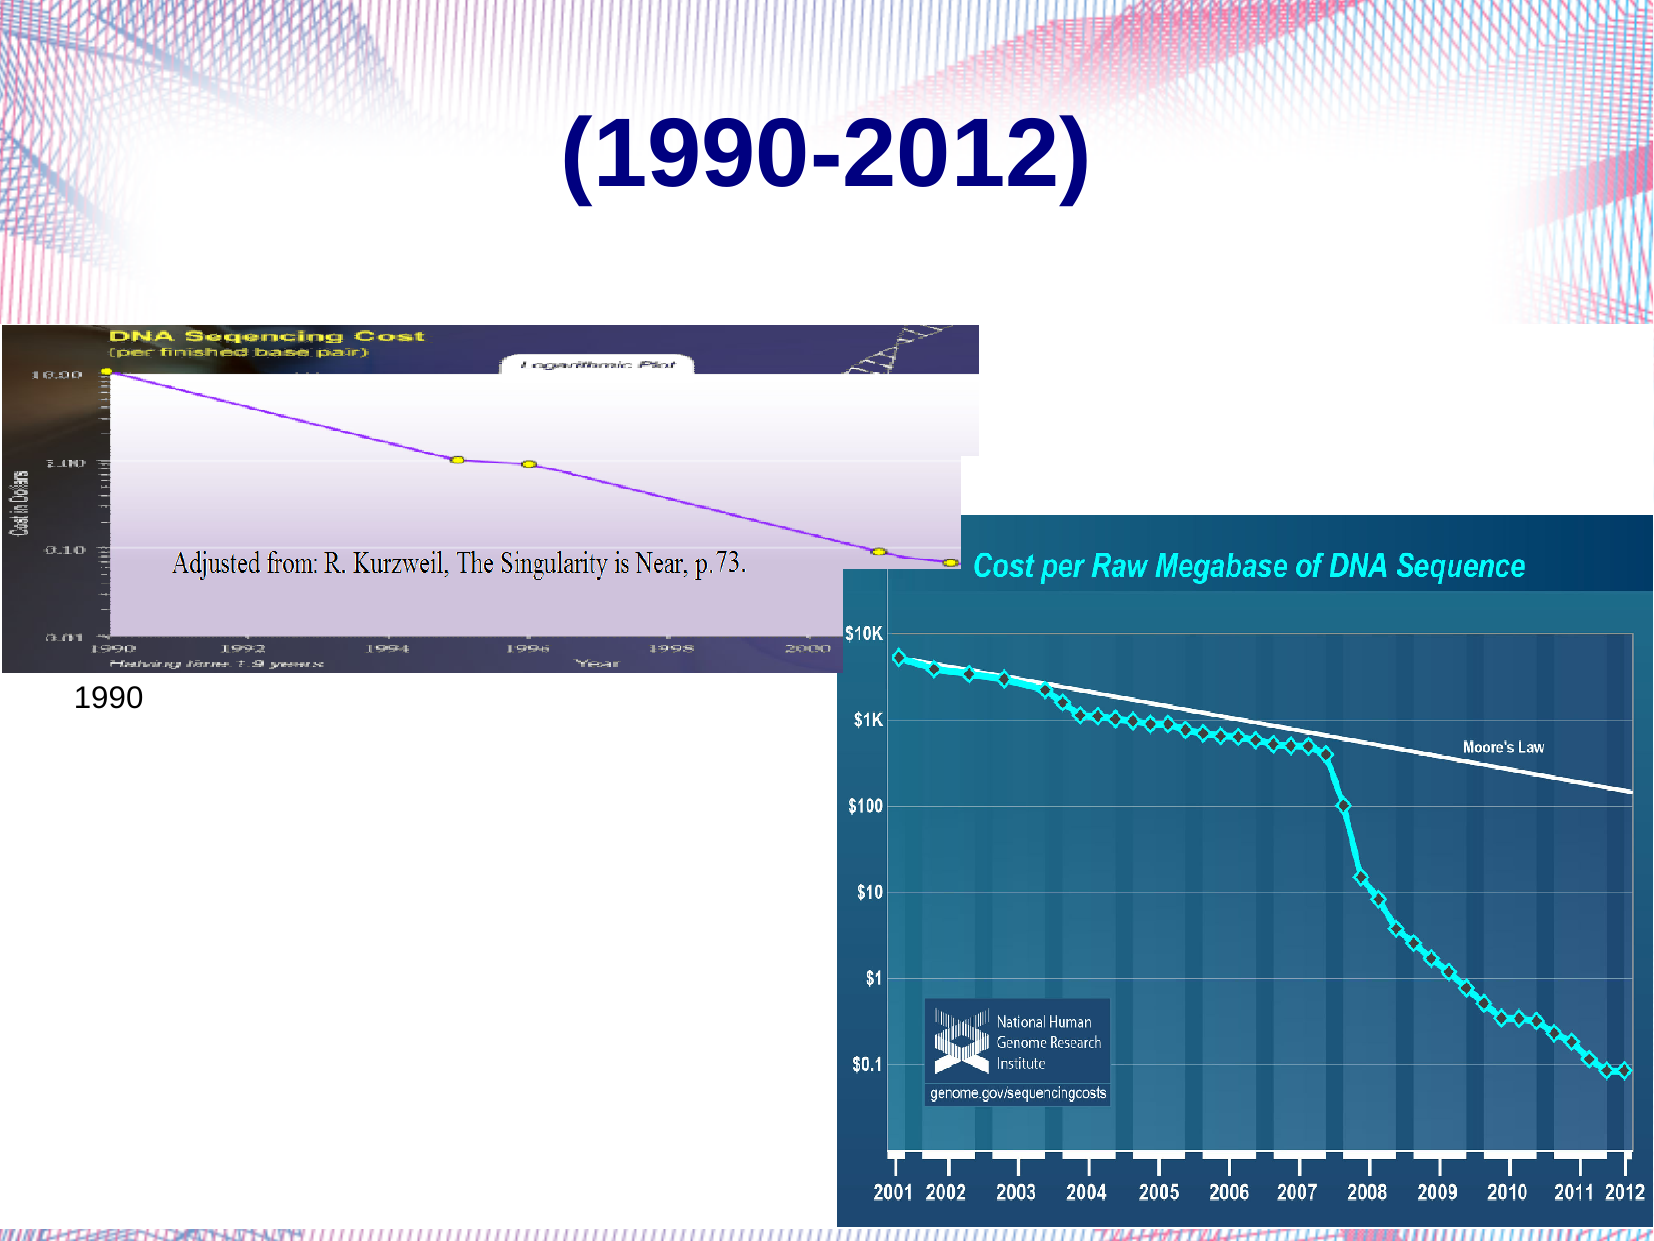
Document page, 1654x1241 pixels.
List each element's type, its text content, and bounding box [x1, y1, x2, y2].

title (1990-2012) [82, 49, 1571, 257]
text_box 1990 [58, 673, 177, 723]
picture [0, 0, 1654, 1241]
